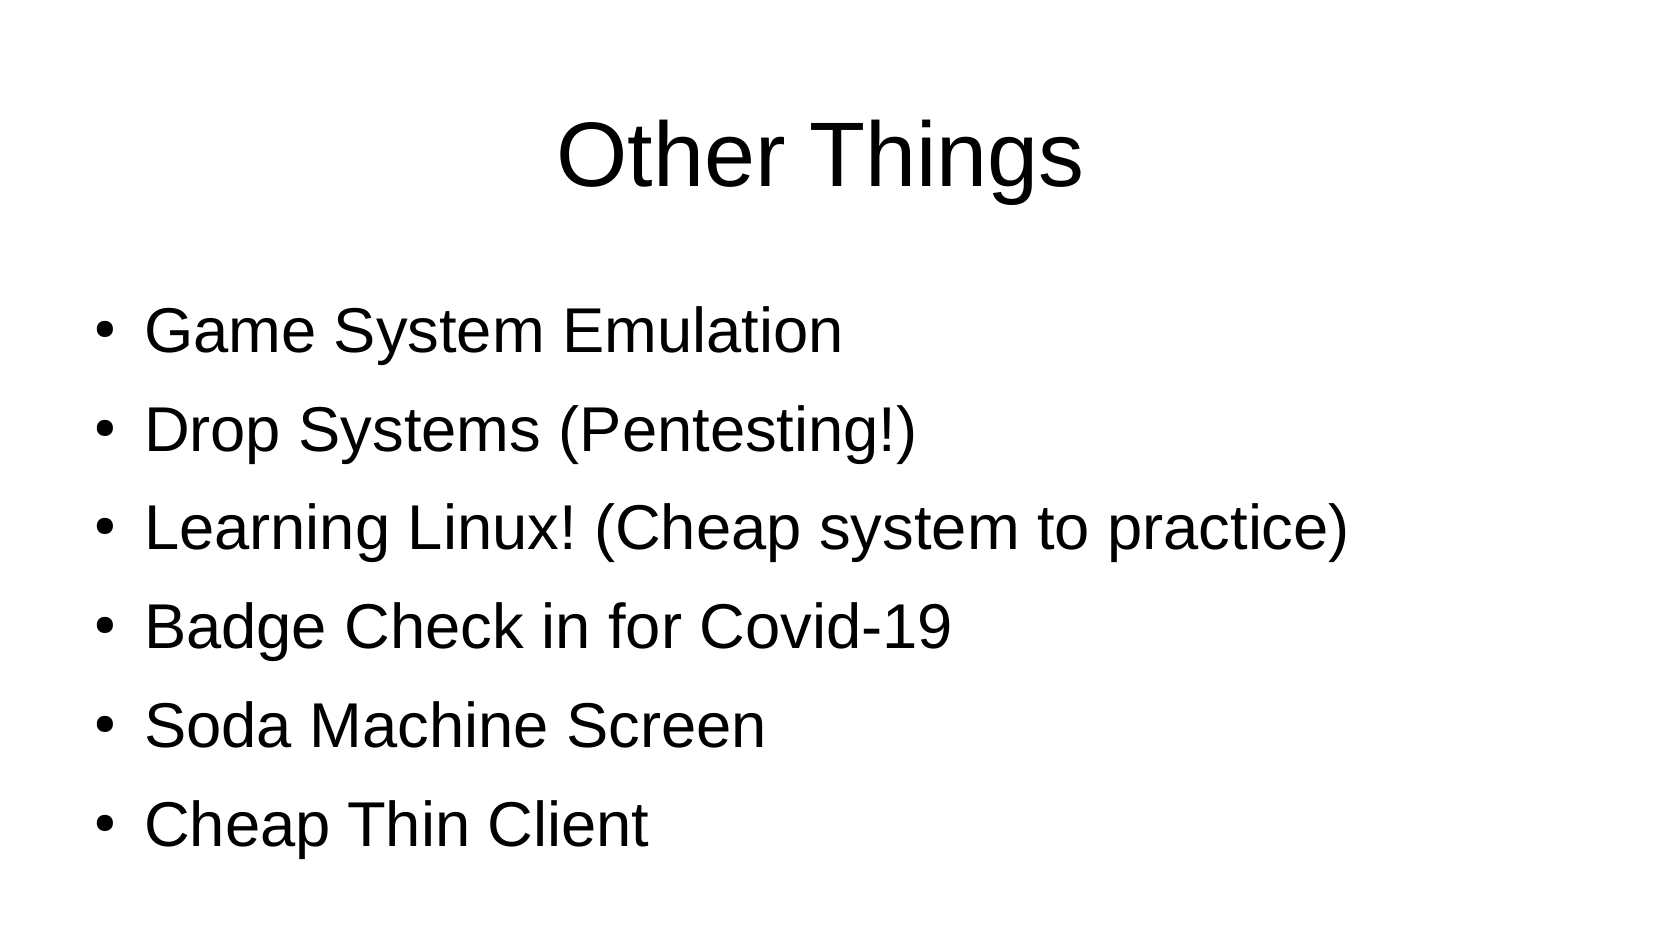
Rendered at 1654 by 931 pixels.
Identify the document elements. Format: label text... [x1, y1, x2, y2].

list Game System Emulation Drop Systems (Pentesting!) Learning Linux! (Cheap system to practice) Badge Check in for Covid-19 Soda Machine Screen Cheap Thin Client [76, 295, 1565, 863]
title Other Things [76, 76, 1565, 233]
